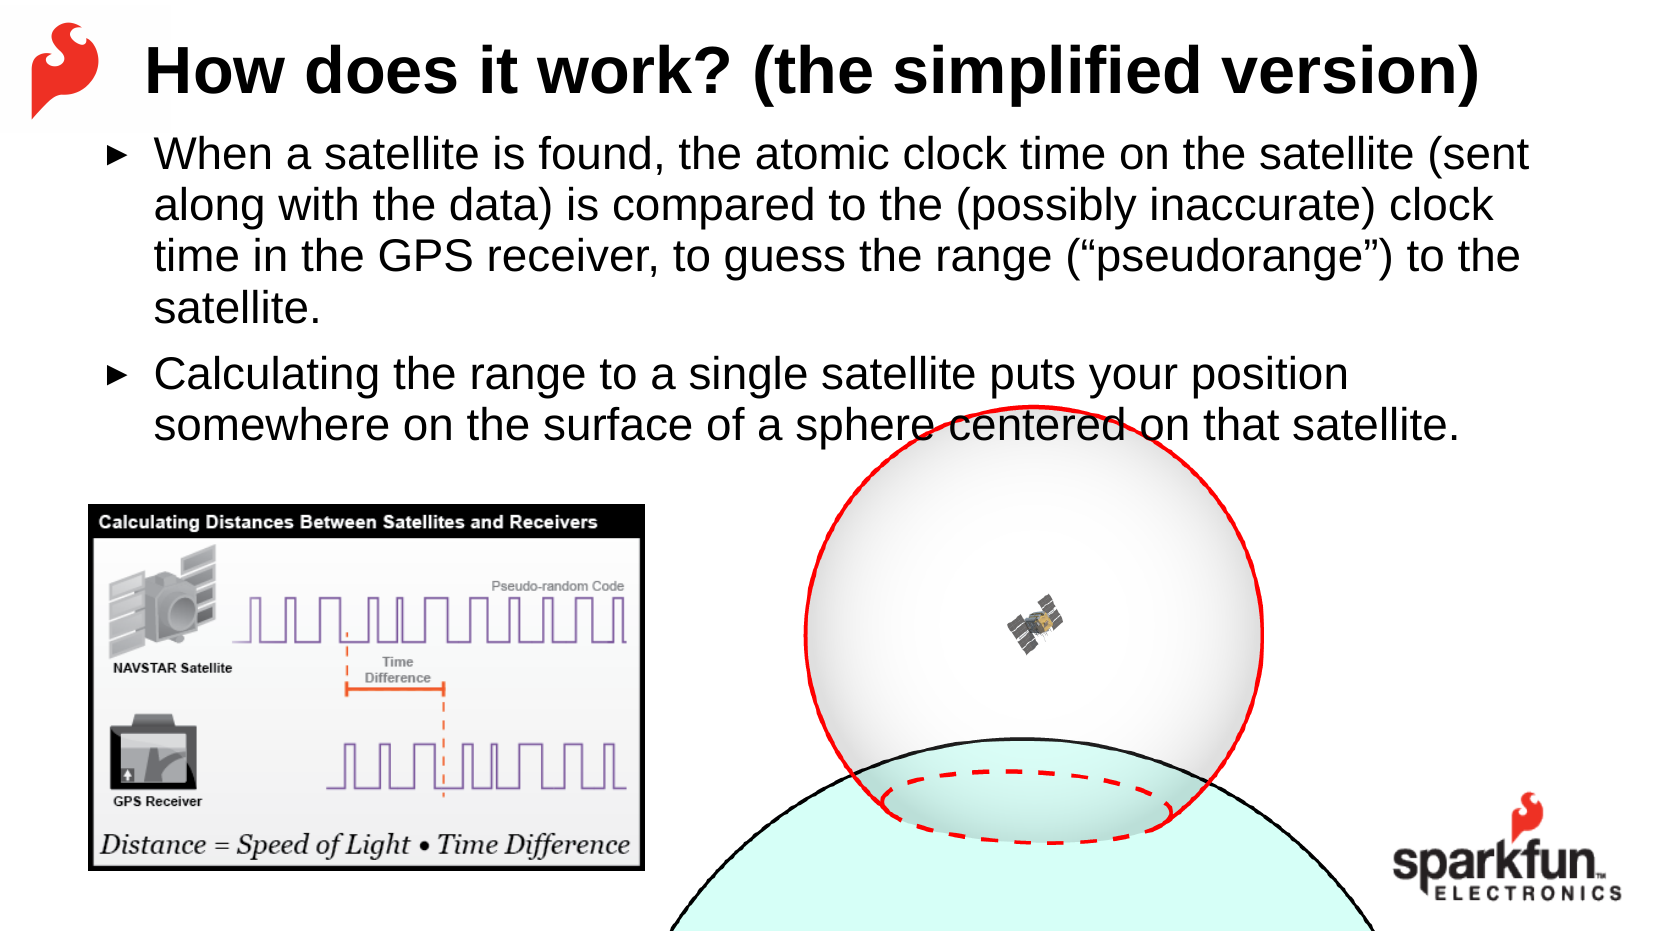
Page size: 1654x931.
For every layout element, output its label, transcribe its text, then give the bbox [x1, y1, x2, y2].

title How does it work? (the simplified version) [144, 33, 1509, 109]
picture [88, 504, 645, 871]
list When a satellite is found, the atomic clock time on the satellite (sent along with the data) is compared to the (possibly inaccurate) clock time in the GPS receiver, to guess the range (“pseudorange”) to the satellite. Calculating the range to a single satellite puts your position somewhere on the surface of a sphere centered on that satellite. [82, 127, 1571, 907]
picture [0, 5, 171, 133]
picture [661, 749, 1651, 931]
